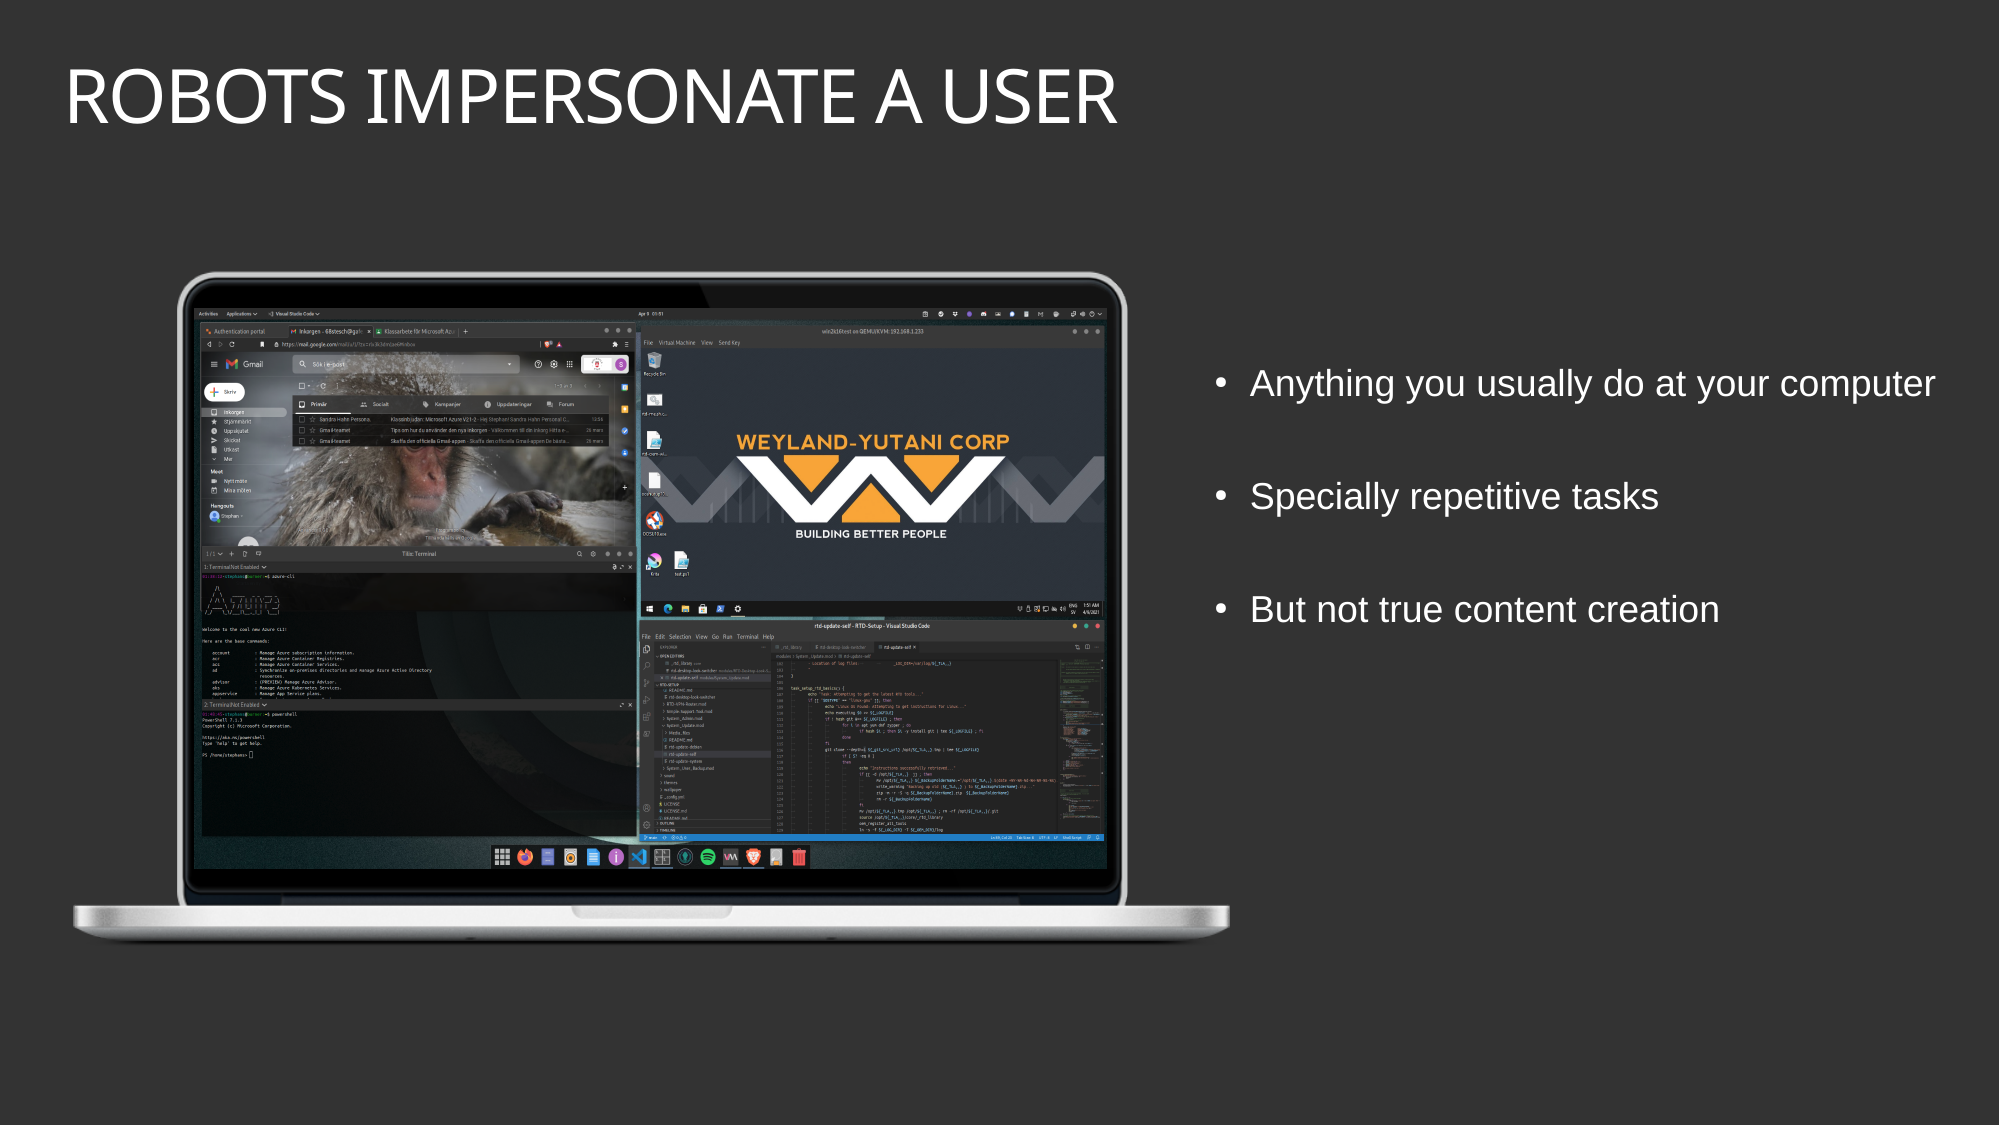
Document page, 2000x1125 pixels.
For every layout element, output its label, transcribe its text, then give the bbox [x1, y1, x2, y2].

picture [37, 262, 1232, 957]
title Robots impersonate a user [64, 60, 1892, 203]
text_box Anything you usually do at your computer Specially repetitive tasks But not true content creation [1199, 355, 1956, 638]
